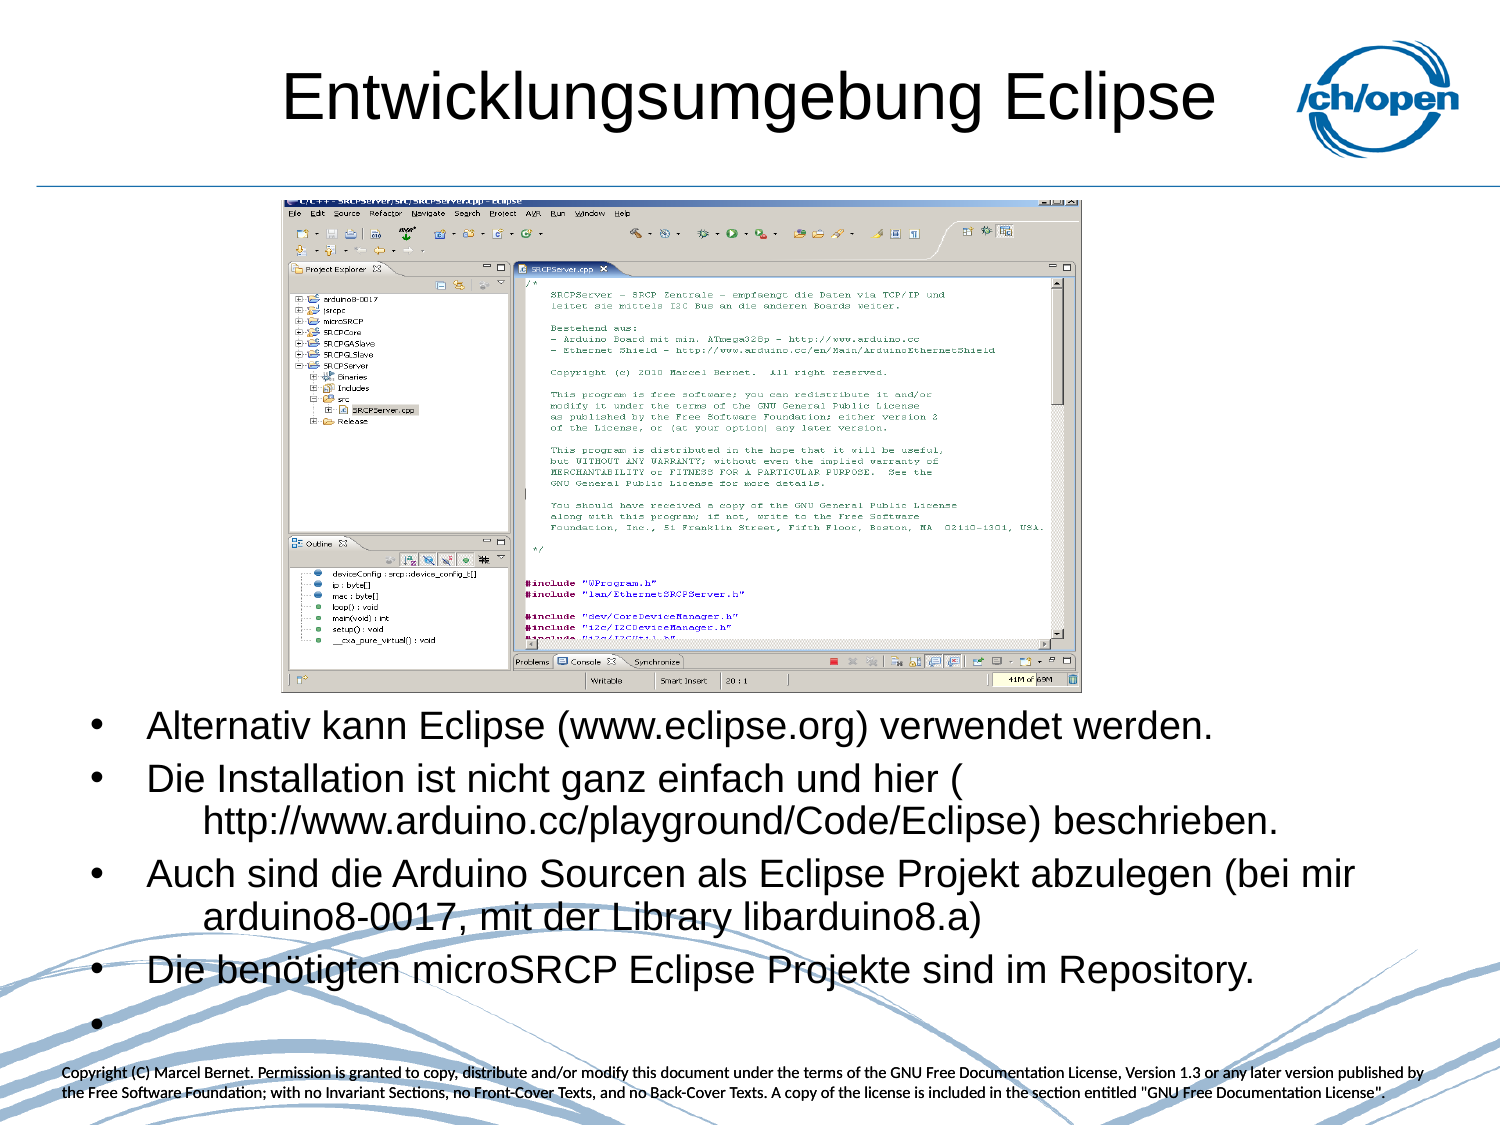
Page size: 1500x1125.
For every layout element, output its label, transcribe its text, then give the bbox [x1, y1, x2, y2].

picture [281, 200, 1082, 693]
list Alternativ kann Eclipse (www.eclipse.org) verwendet werden. Die Installation ist nicht ganz einfach und hier (http://www.arduino.cc/playground/Code/Eclipse) beschrieben. Auch sind die Arduino Sourcen als Eclipse Projekt abzulegen (bei mir arduino8-0017, mit der Library libarduino8.a) Die benötigten microSRCP Eclipse Projekte sind im Repository. [75, 697, 1426, 1024]
title Entwicklungsumgebung Eclipse [75, 45, 1426, 165]
text_box Copyright (C) Marcel Bernet. Permission is granted to copy, distribute and/or modify this document under the terms of the GNU Free Documentation License, Version 1.3 or any later version published by the Free Software Foundation; with no Invariant Sections, no Front-Cover Texts, and no Back-Cover Texts. A copy of the license is included in the section entitled "GNU Free Documentation License". [46, 1054, 1454, 1111]
